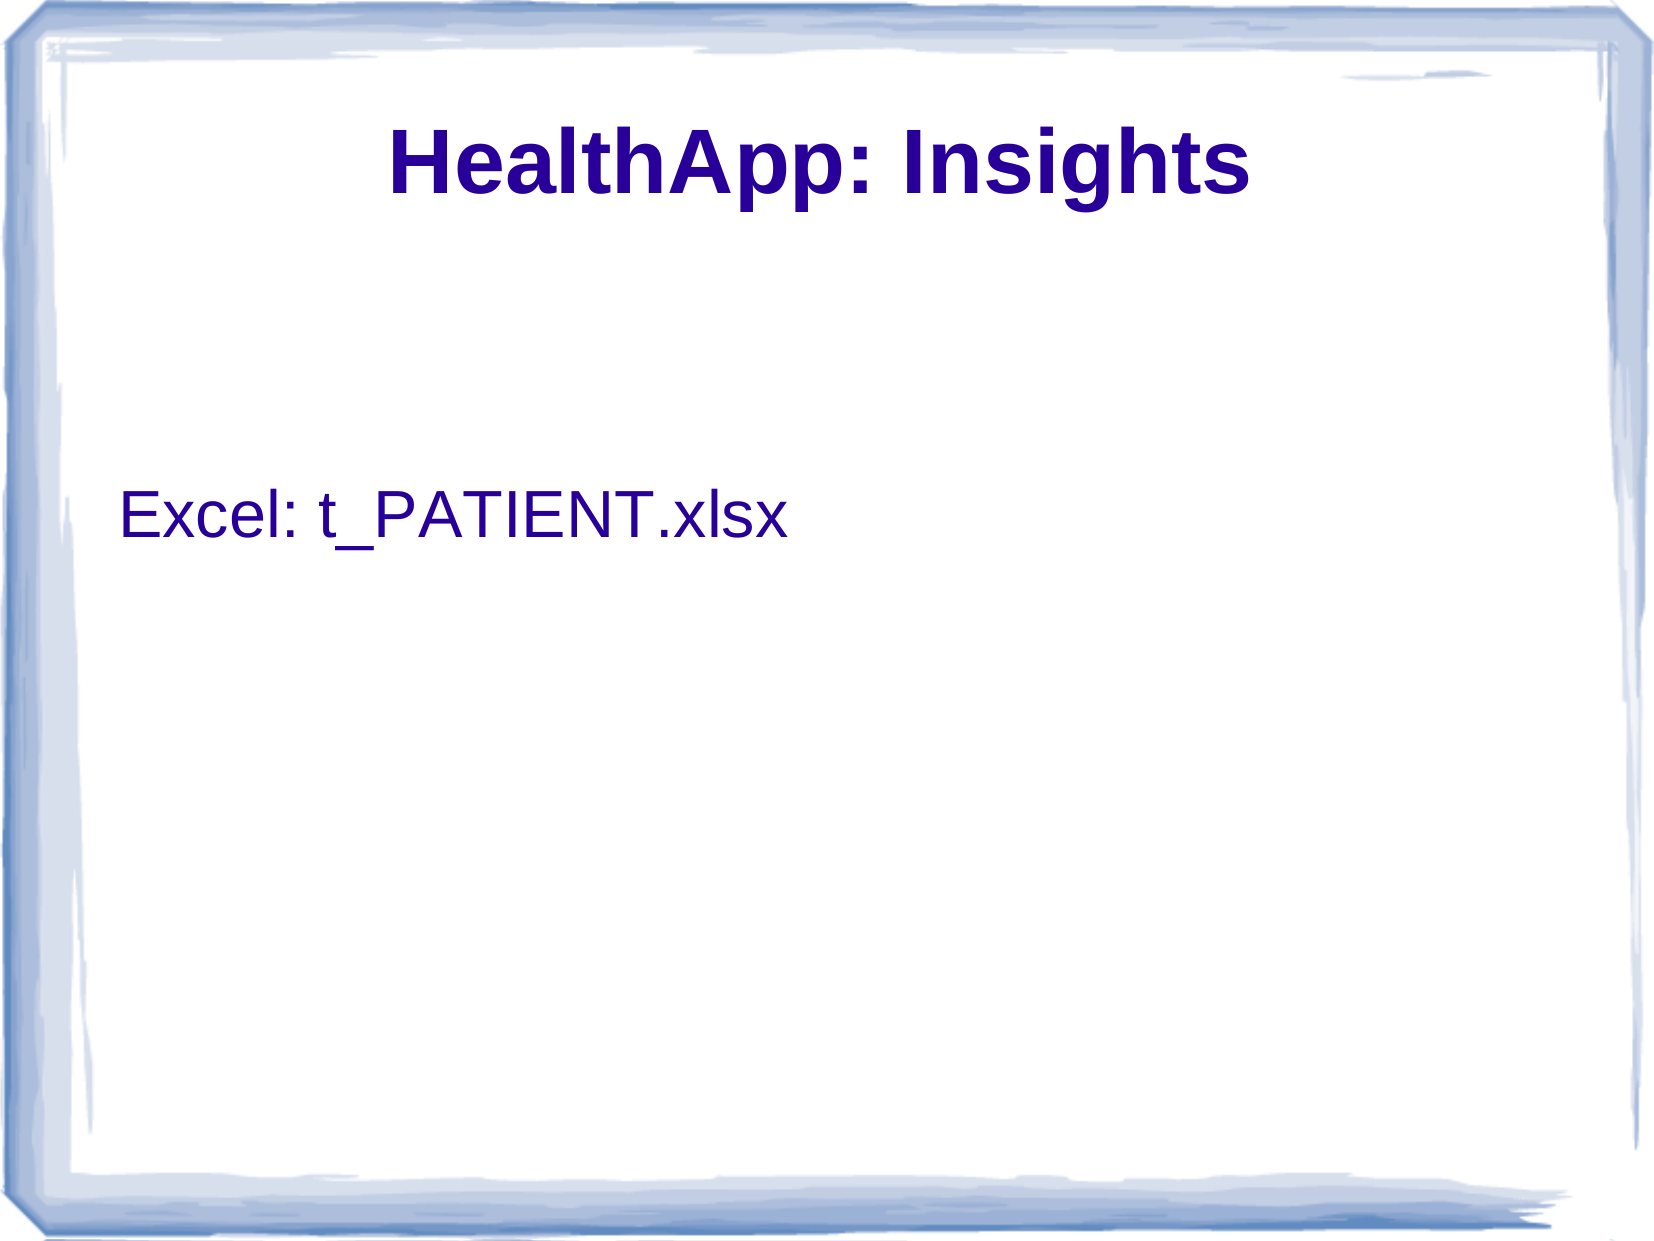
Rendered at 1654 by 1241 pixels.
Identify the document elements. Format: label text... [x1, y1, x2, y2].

text_box Excel: t_PATIENT.xlsx [118, 324, 1571, 1004]
title HealthApp: Insights [76, 58, 1565, 266]
picture [0, 0, 1654, 1241]
